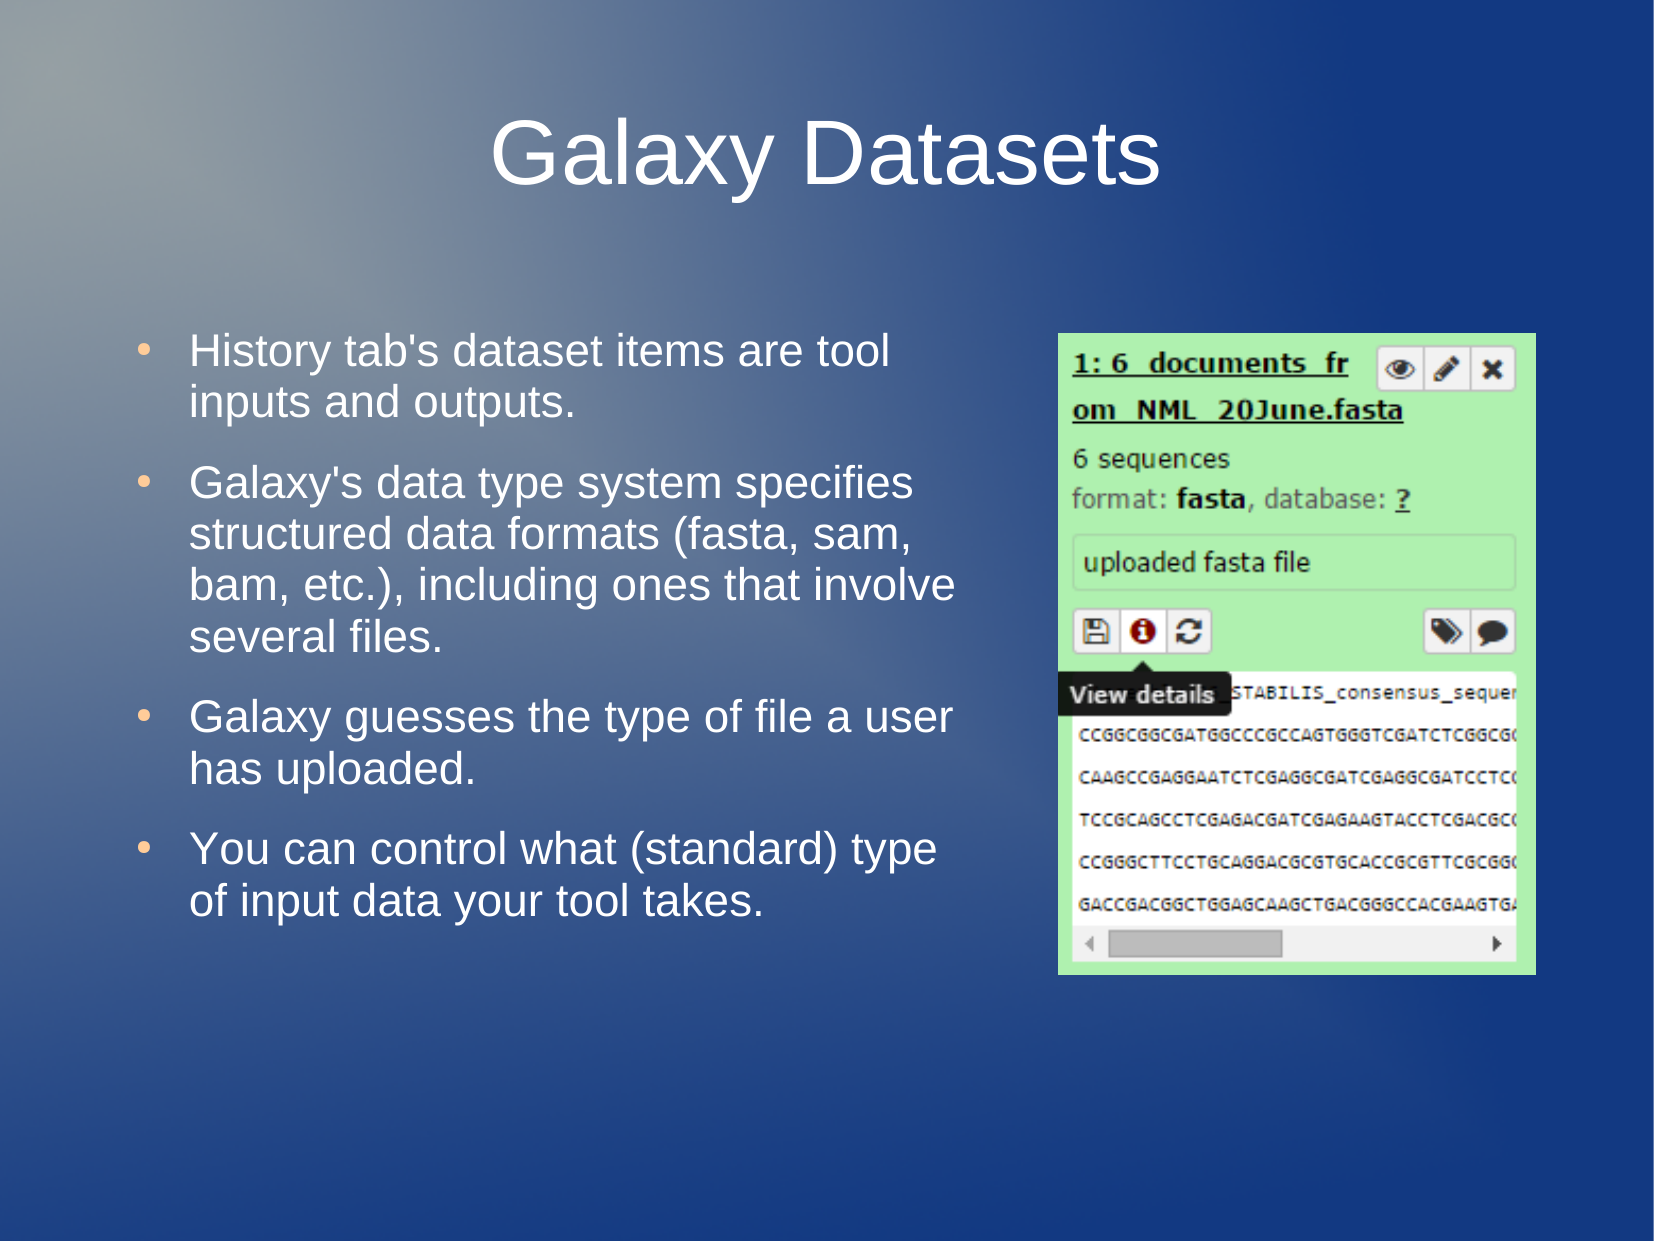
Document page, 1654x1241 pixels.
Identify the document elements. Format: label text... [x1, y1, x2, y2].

title Galaxy Datasets [82, 49, 1571, 257]
list History tab's dataset items are tool inputs and outputs. Galaxy's data type system specifies structured data formats (fasta, sam, bam, etc.), including ones that involve several files. Galaxy guesses the type of file a user has uploaded. You can control what (standard) type of input data your tool takes. [118, 324, 975, 980]
picture [0, 0, 1654, 1241]
